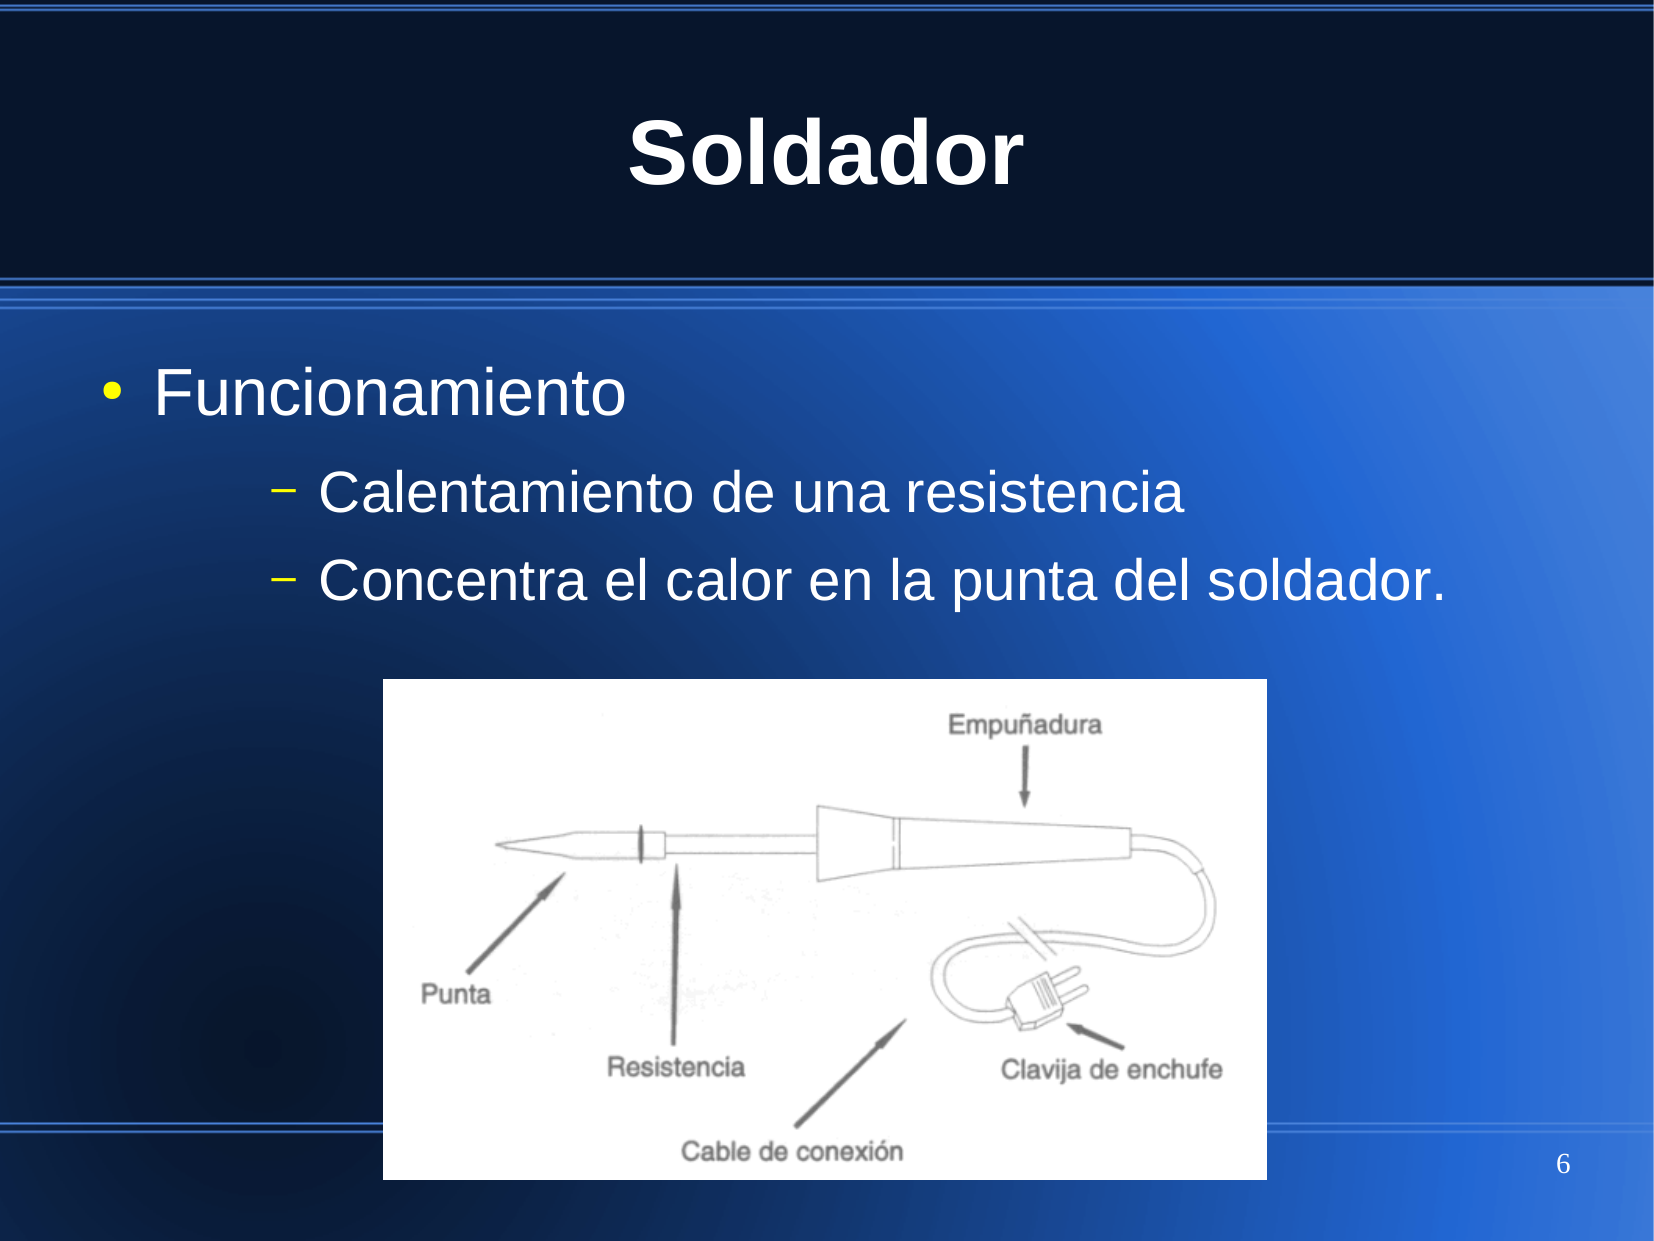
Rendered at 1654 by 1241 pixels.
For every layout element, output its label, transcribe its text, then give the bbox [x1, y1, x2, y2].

list Funcionamiento Calentamiento de una resistencia Concentra el calor en la punta del soldador. [82, 355, 1571, 1058]
picture [0, 0, 1654, 1241]
title Soldador [82, 49, 1571, 257]
